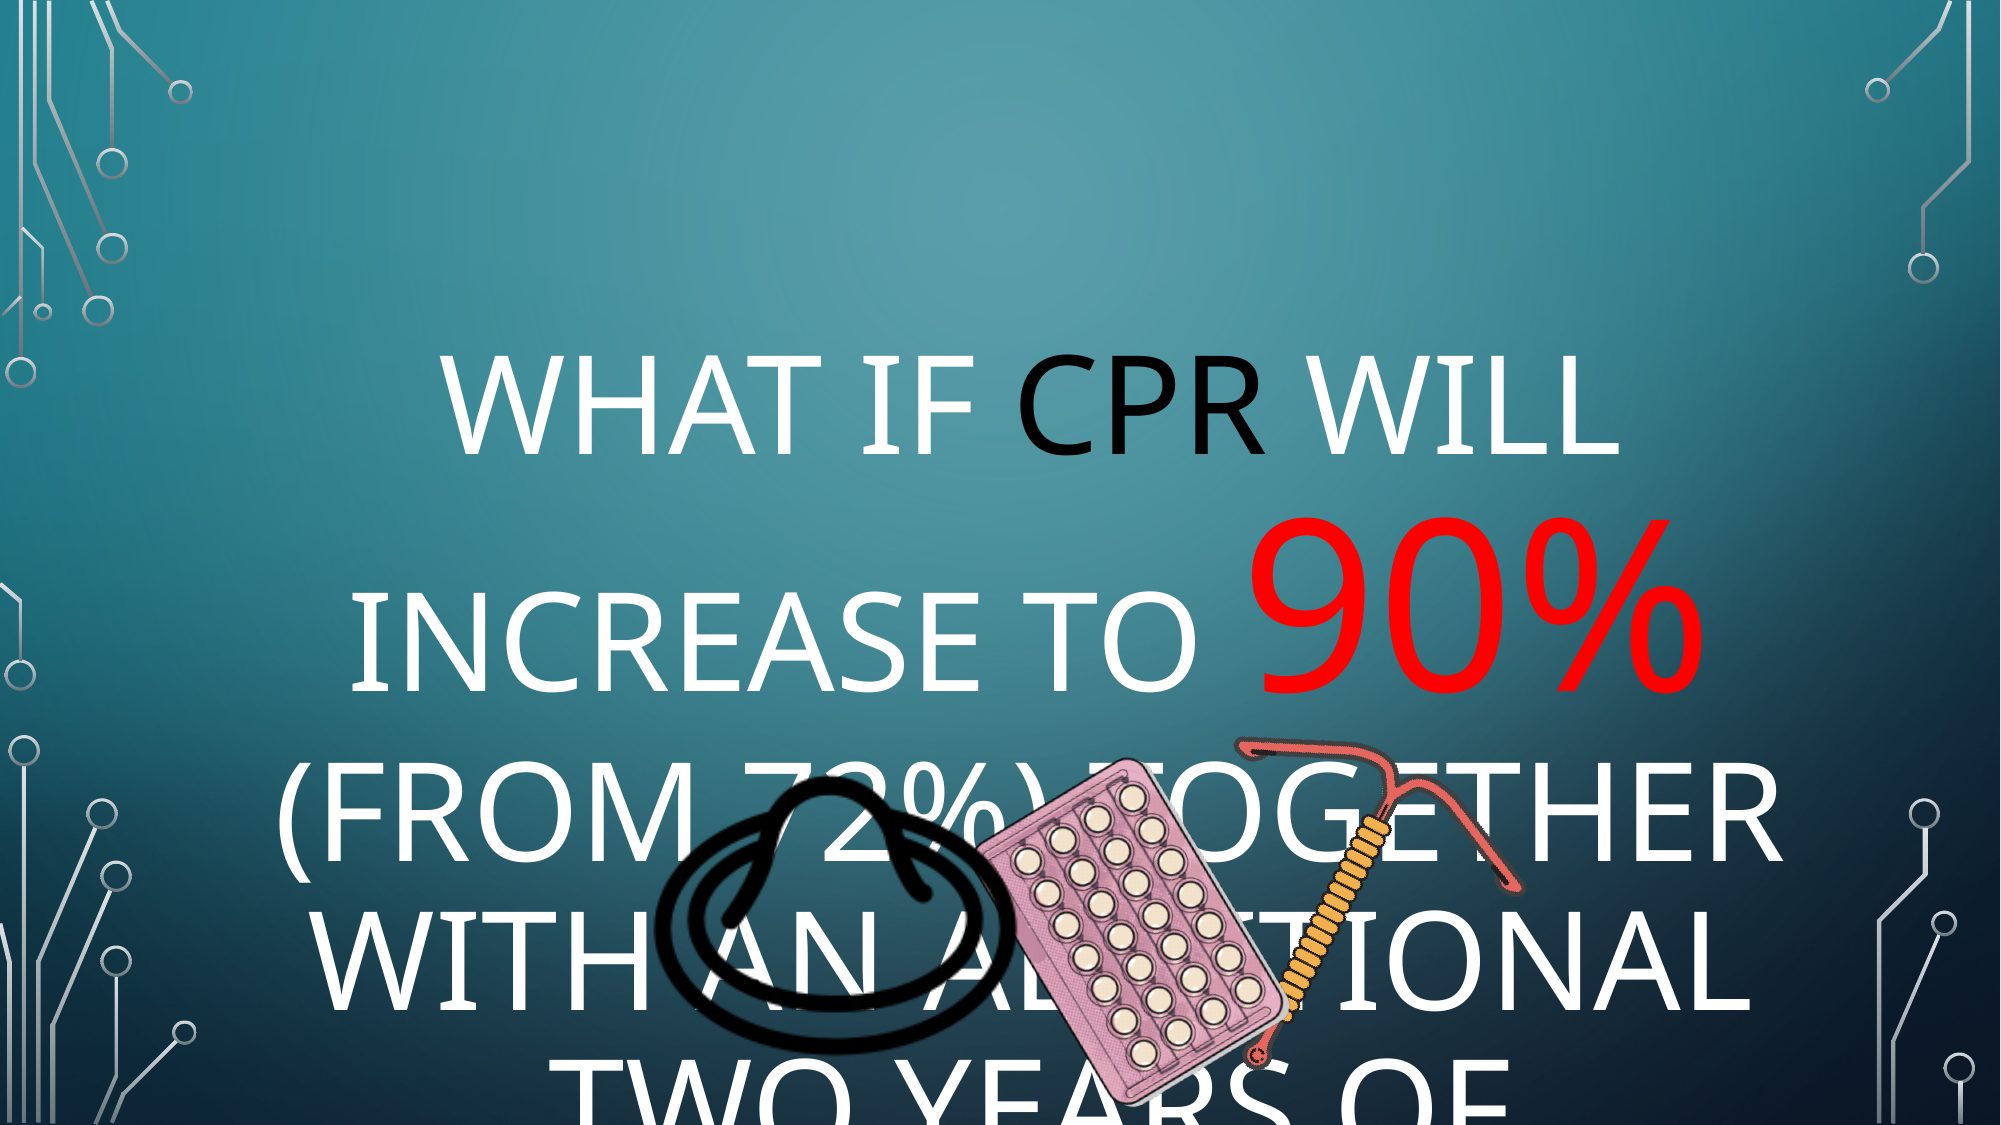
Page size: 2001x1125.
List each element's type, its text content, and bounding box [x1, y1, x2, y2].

title What if CPR will increase to 90% (from 72%) together with an additional two years of schooling? [218, 328, 1844, 571]
picture [627, 675, 1568, 1125]
